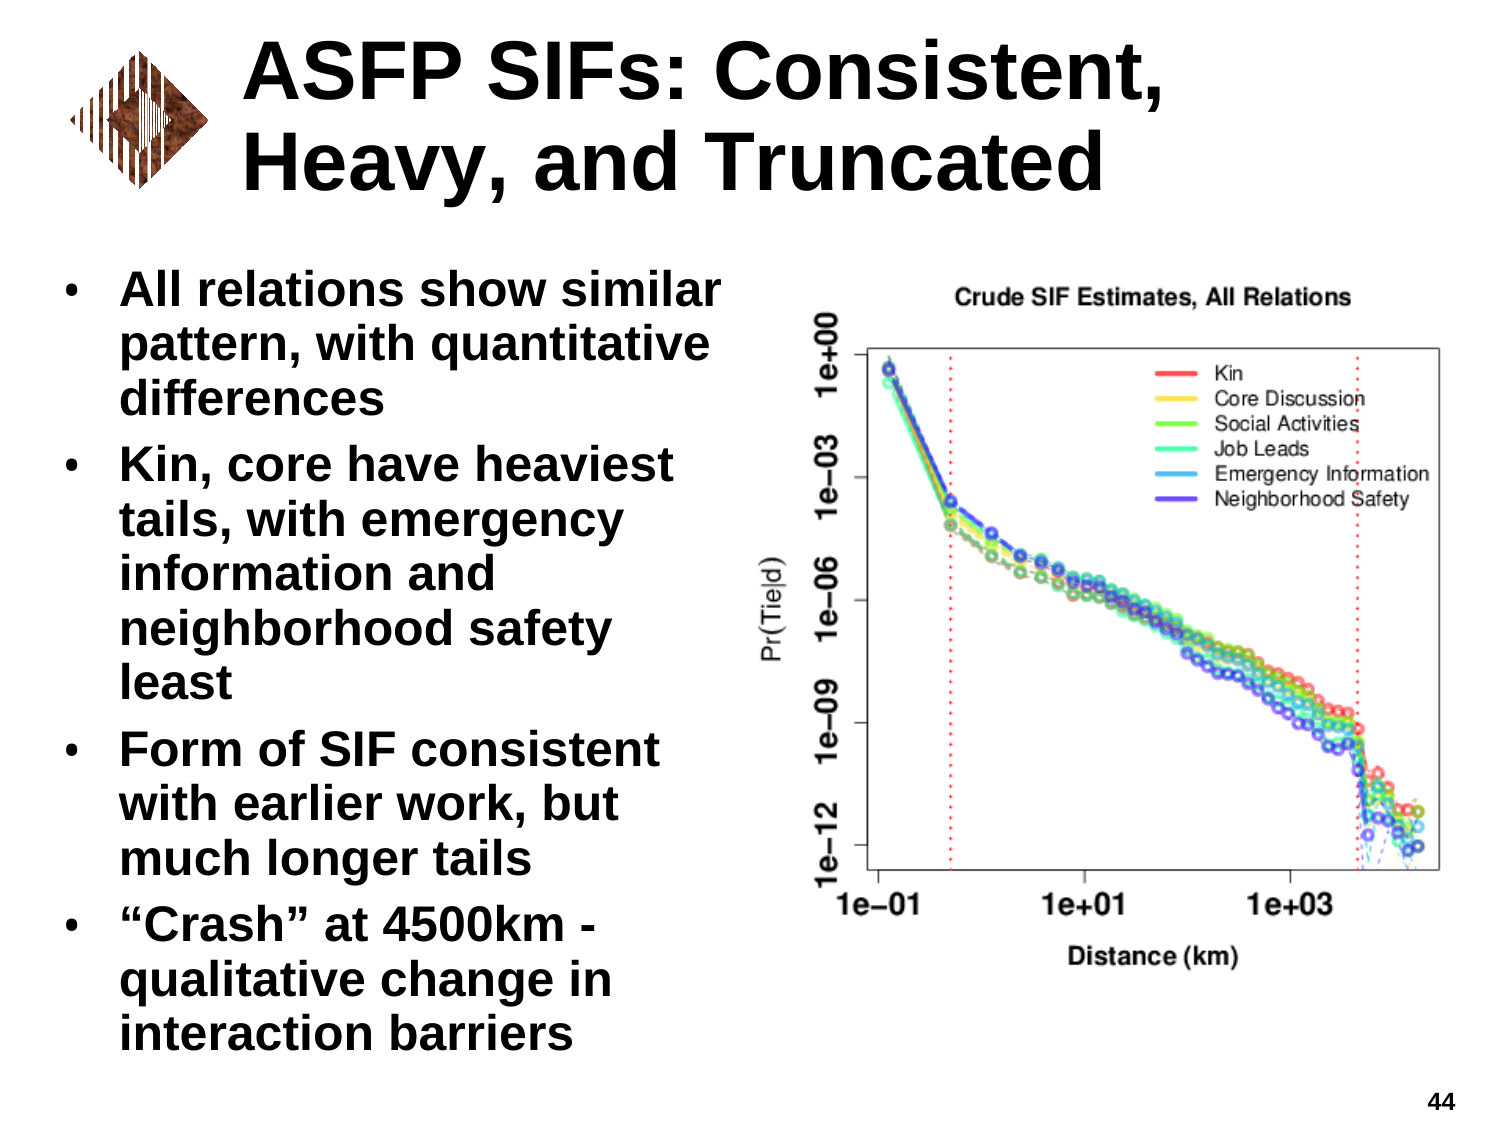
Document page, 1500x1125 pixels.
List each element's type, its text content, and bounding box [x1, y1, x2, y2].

title ASFP SIFs: Consistent, Heavy, and Truncated [241, 25, 1453, 210]
list All relations show similar pattern, with quantitative differences Kin, core have heaviest tails, with emergency information and neighborhood safety least Form of SIF consistent with earlier work, but much longer tails “Crash” at 4500km - qualitative change in interaction barriers [62, 262, 728, 1063]
picture [740, 246, 1492, 998]
picture [45, 29, 233, 210]
